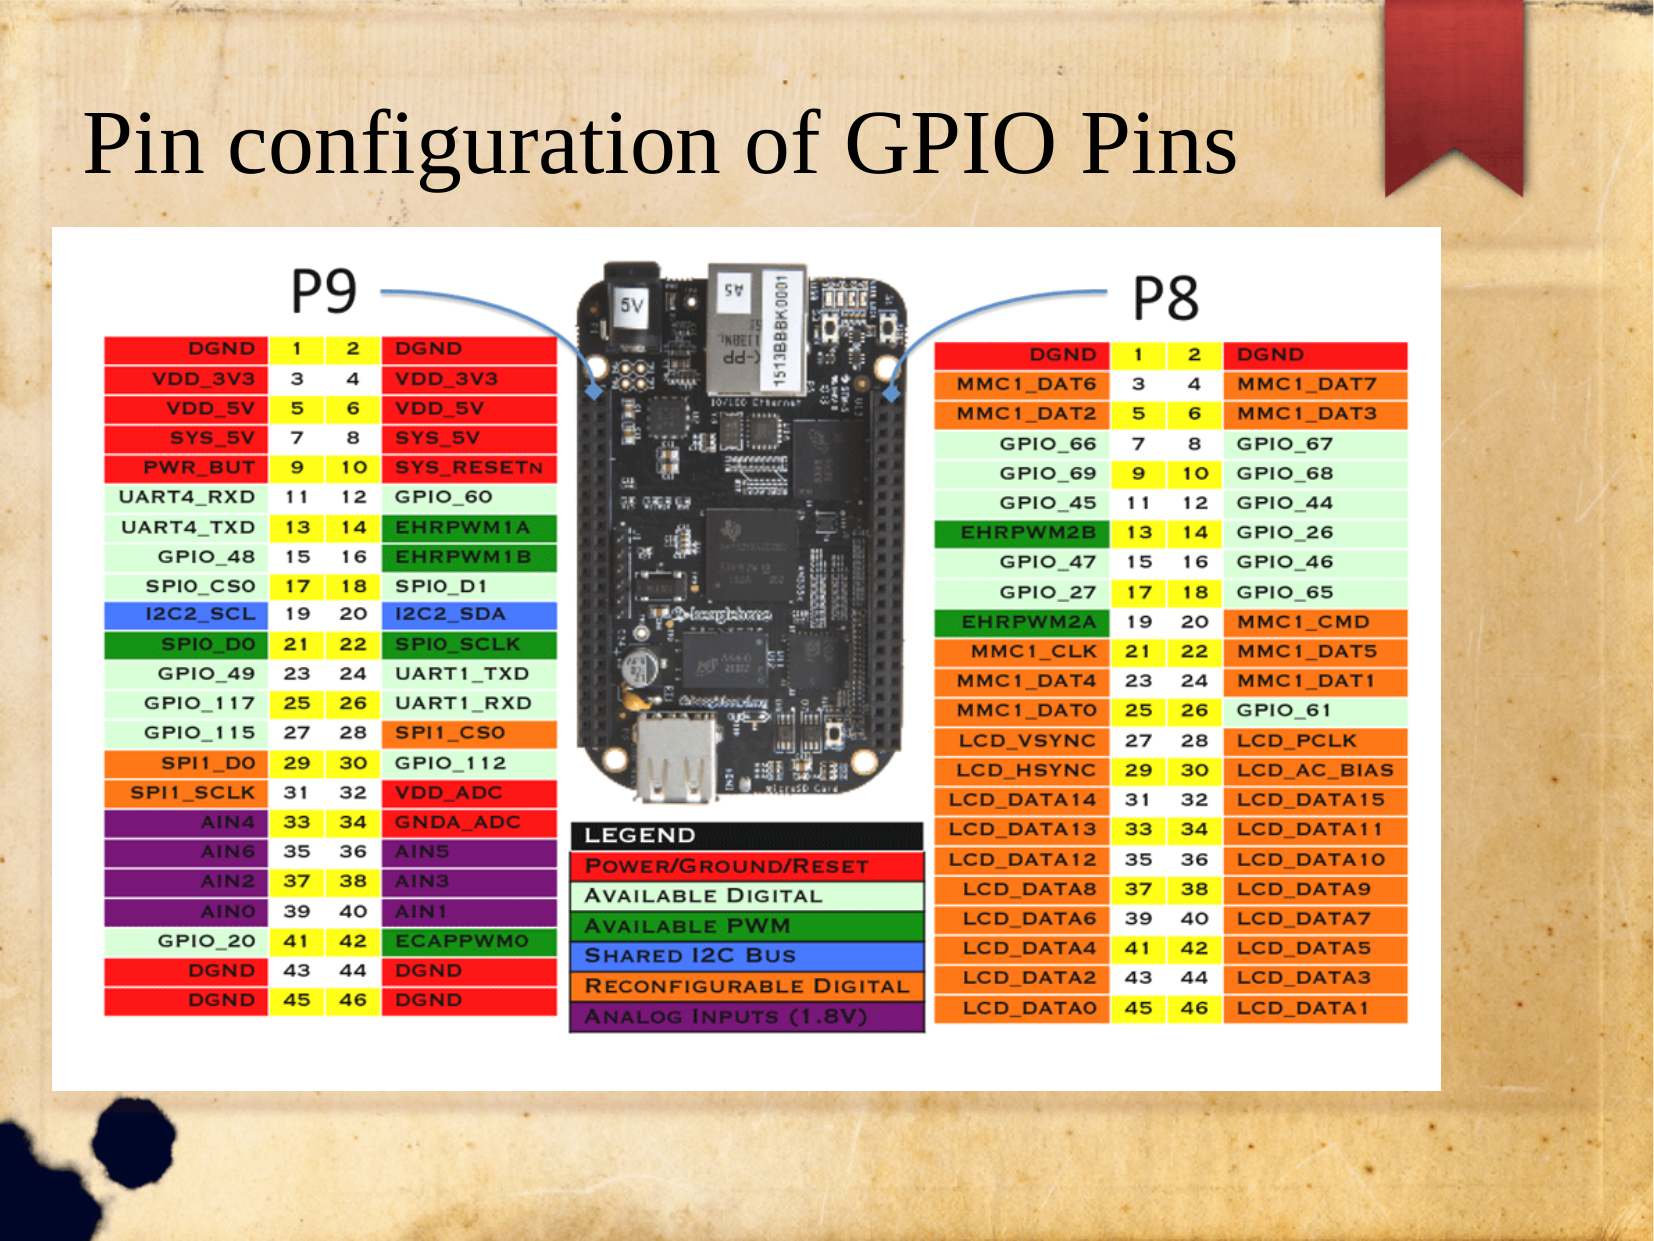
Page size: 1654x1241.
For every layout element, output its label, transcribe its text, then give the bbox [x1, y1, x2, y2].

picture [0, 0, 1654, 1241]
title Pin configuration of GPIO Pins [82, 49, 1347, 227]
